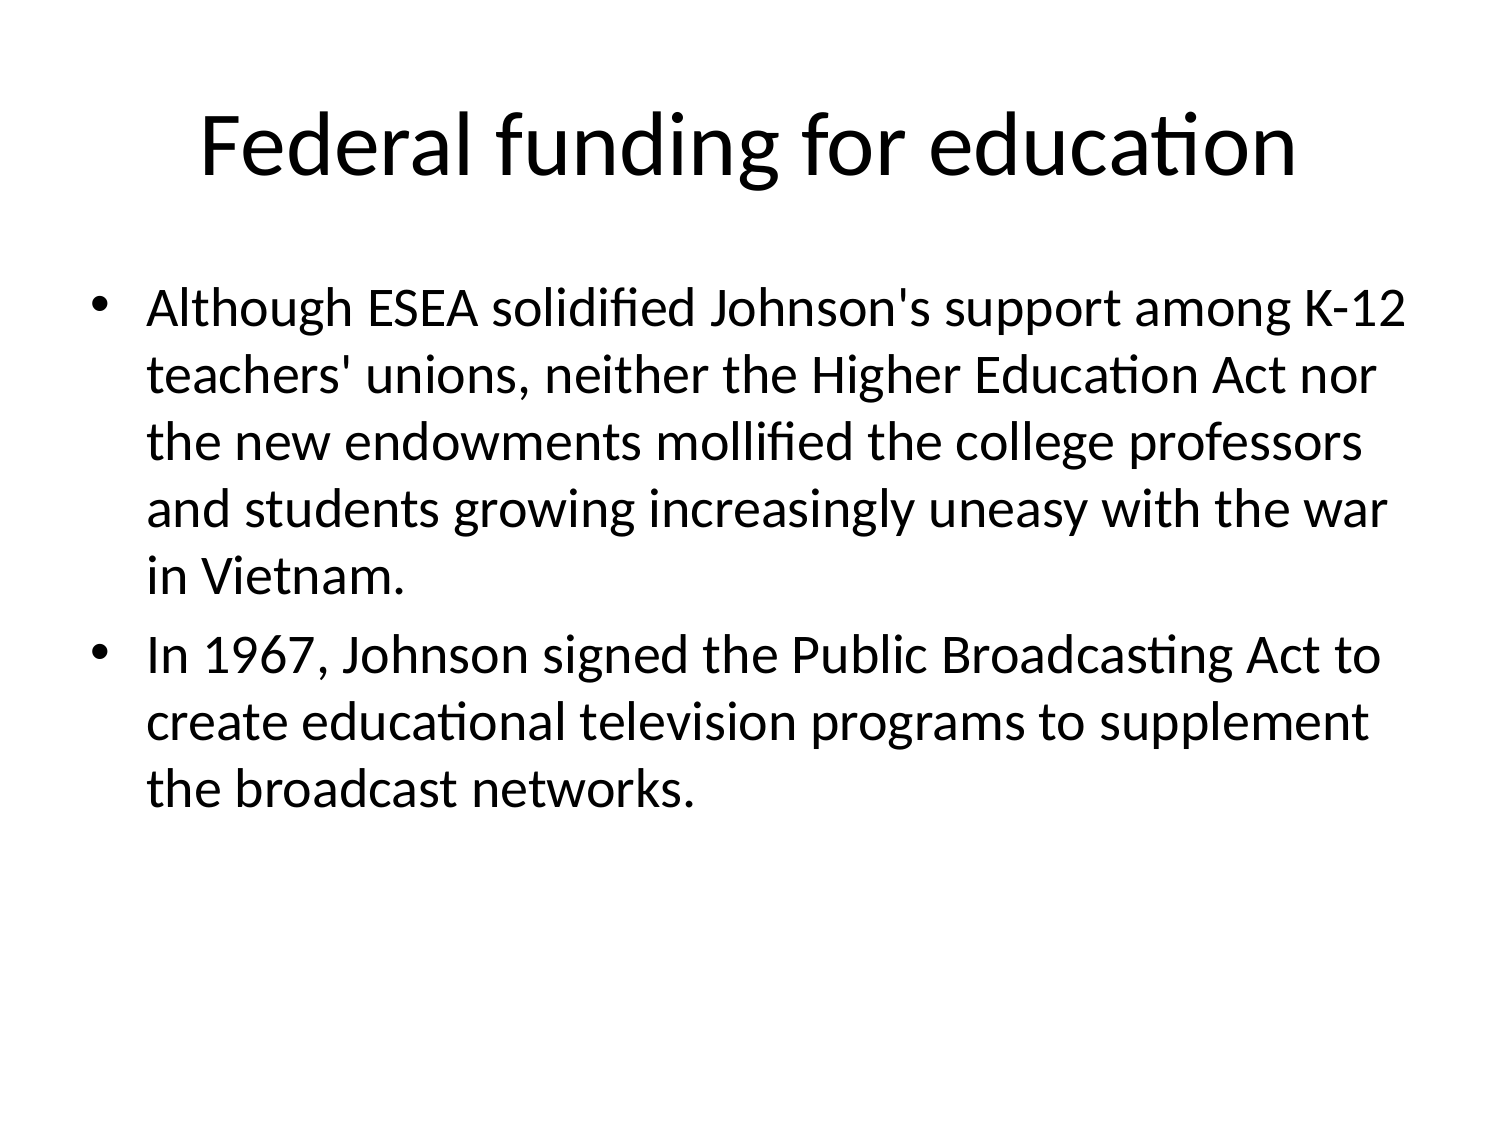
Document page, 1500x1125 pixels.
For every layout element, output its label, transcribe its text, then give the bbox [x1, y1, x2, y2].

title Federal funding for education [75, 45, 1425, 233]
list Although ESEA solidified Johnson's support among K-12 teachers' unions, neither the Higher Education Act nor the new endowments mollified the college professors and students growing increasingly uneasy with the war in Vietnam. In 1967, Johnson signed the Public Broadcasting Act to create educational television programs to supplement the broadcast networks. [75, 262, 1425, 1005]
